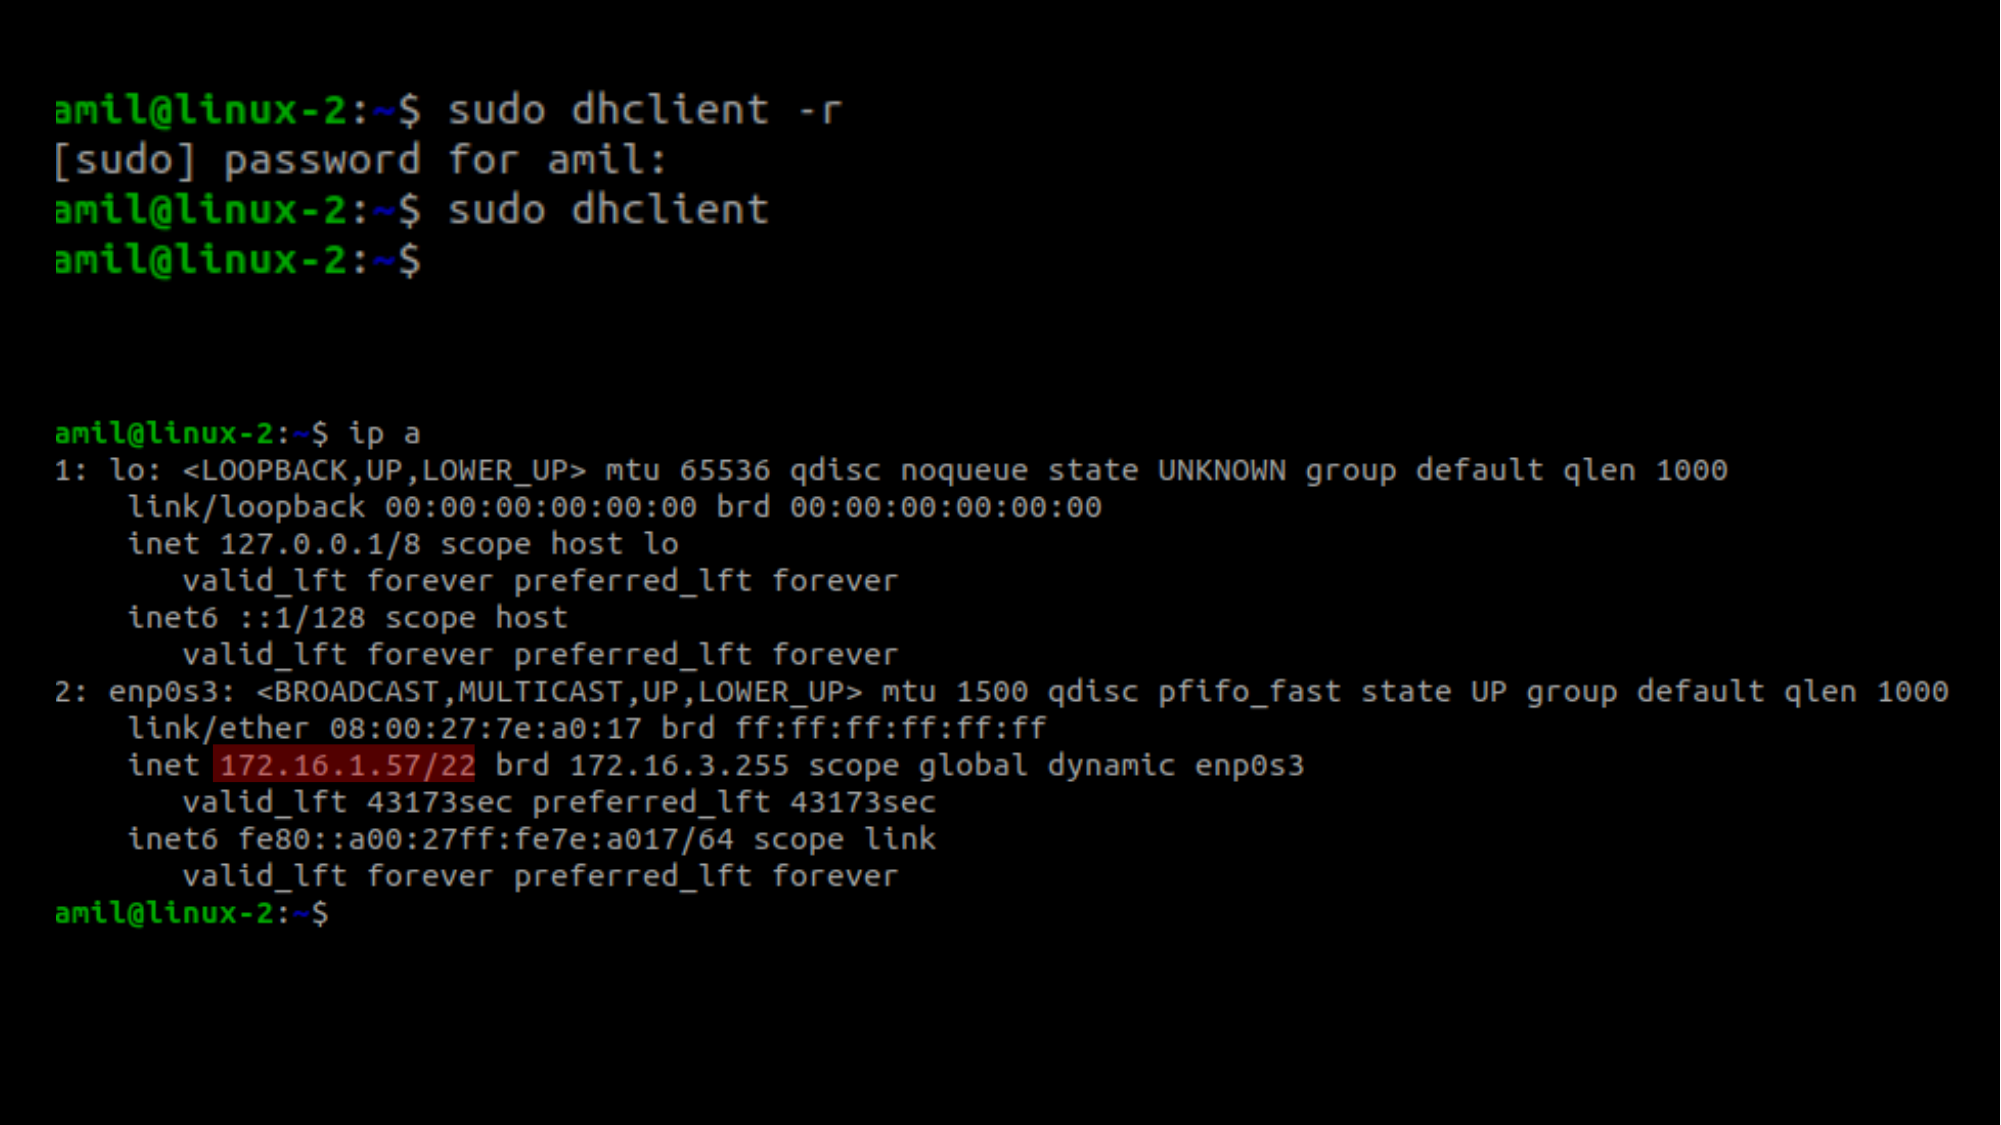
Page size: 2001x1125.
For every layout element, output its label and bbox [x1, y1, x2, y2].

text_box [212, 744, 475, 783]
picture [56, 80, 926, 310]
picture [56, 413, 1975, 1028]
